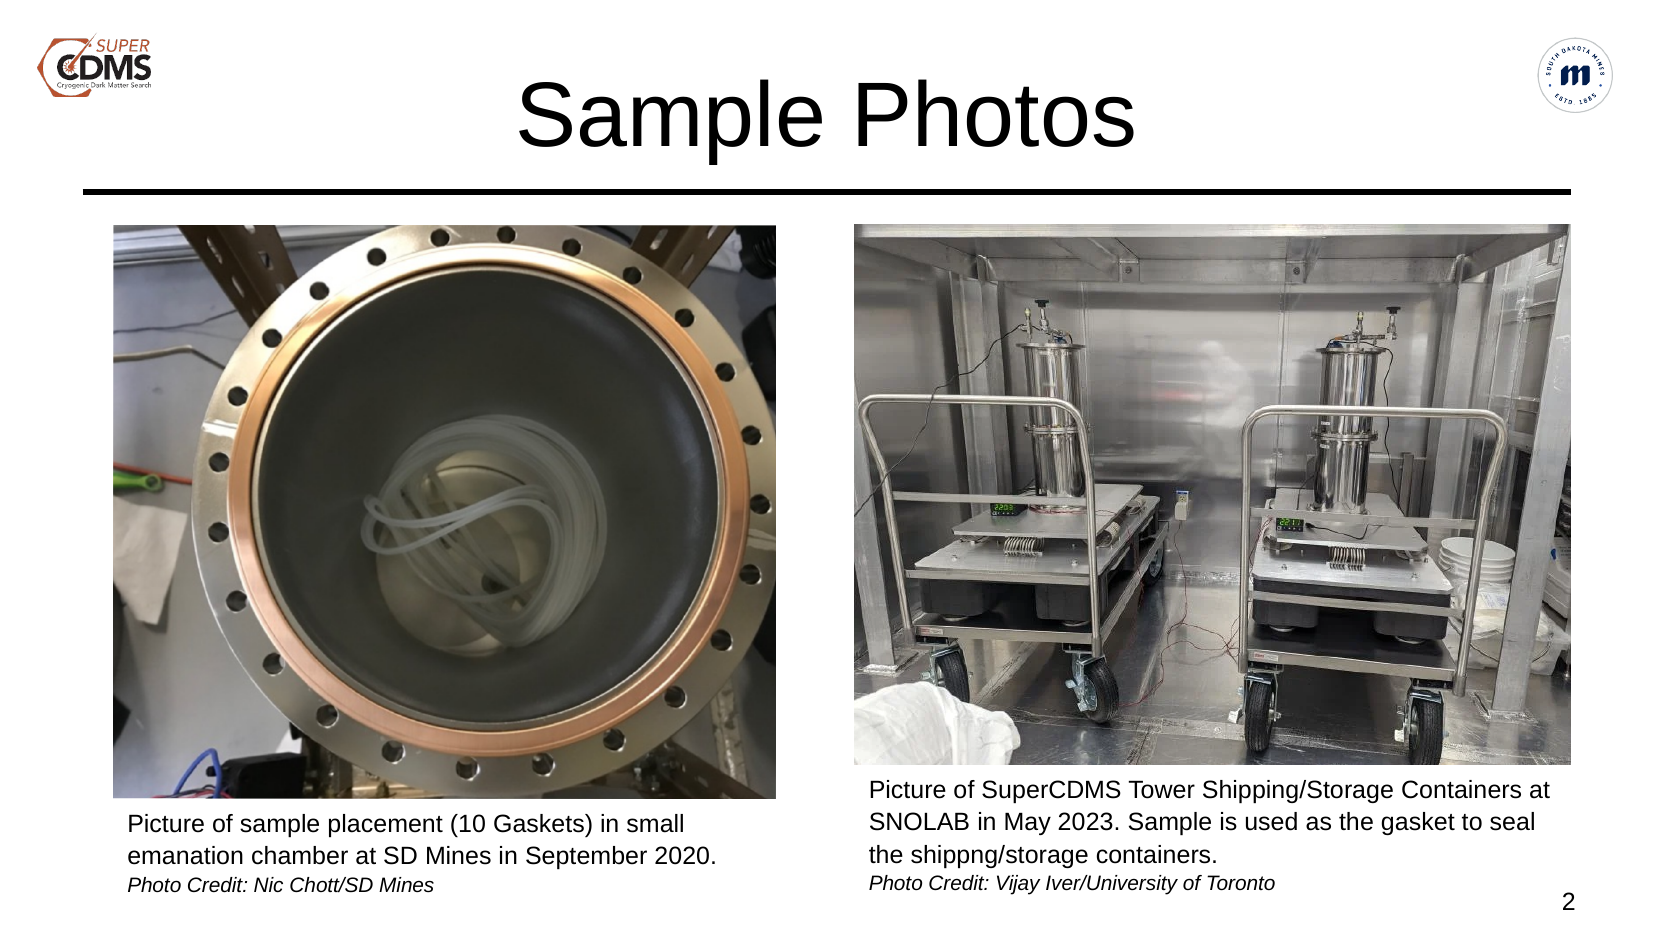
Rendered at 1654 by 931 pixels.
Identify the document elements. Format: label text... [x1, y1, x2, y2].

text_box Picture of sample placement (10 Gaskets) in small emanation chamber at SD Mines in September 2020. Photo Credit: Nic Chott/SD Mines [112, 798, 788, 901]
picture [112, 225, 776, 798]
picture [37, 32, 151, 97]
text_box Picture of SuperCDMS Tower Shipping/Storage Containers at SNOLAB in May 2023. Sample is used as the gasket to seal the shippng/storage containers. Photo Credit: Vijay Iver/University of Toronto [854, 764, 1576, 901]
picture [854, 224, 1571, 764]
picture [1571, 37, 1613, 113]
title Sample Photos [82, 37, 1571, 193]
